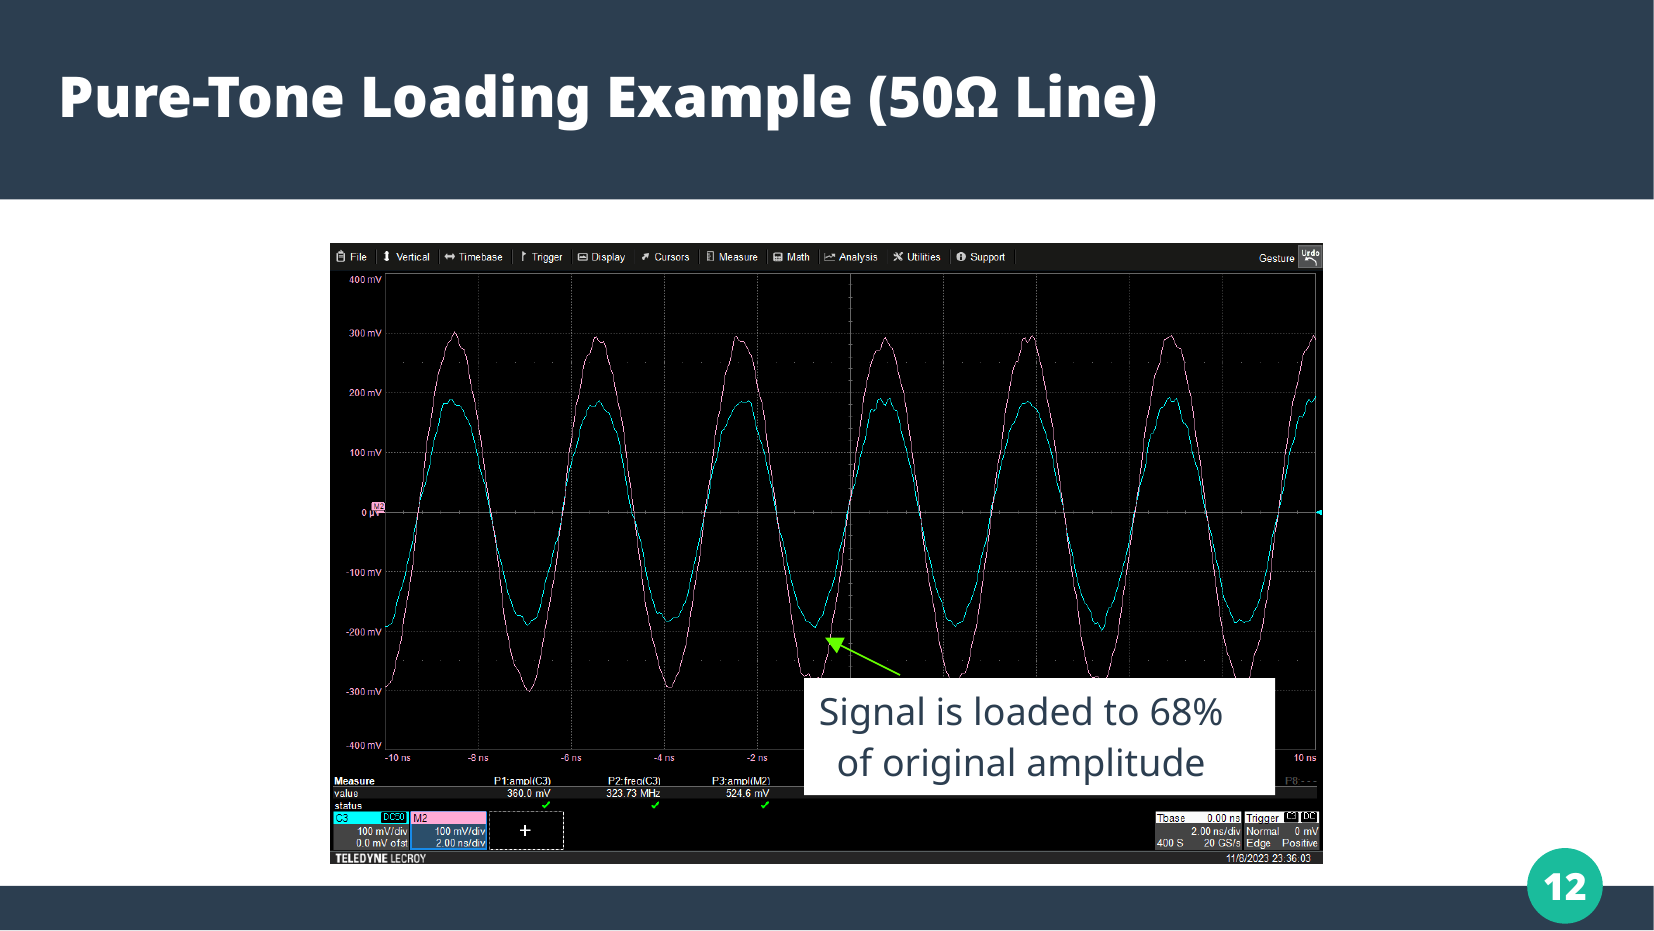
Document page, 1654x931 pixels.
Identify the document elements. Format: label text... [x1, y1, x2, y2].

picture [330, 243, 1323, 864]
title Pure-Tone Loading Example (50Ω Line) [59, 37, 1595, 155]
text_box Signal is loaded to 68% of original amplitude [804, 685, 1276, 788]
